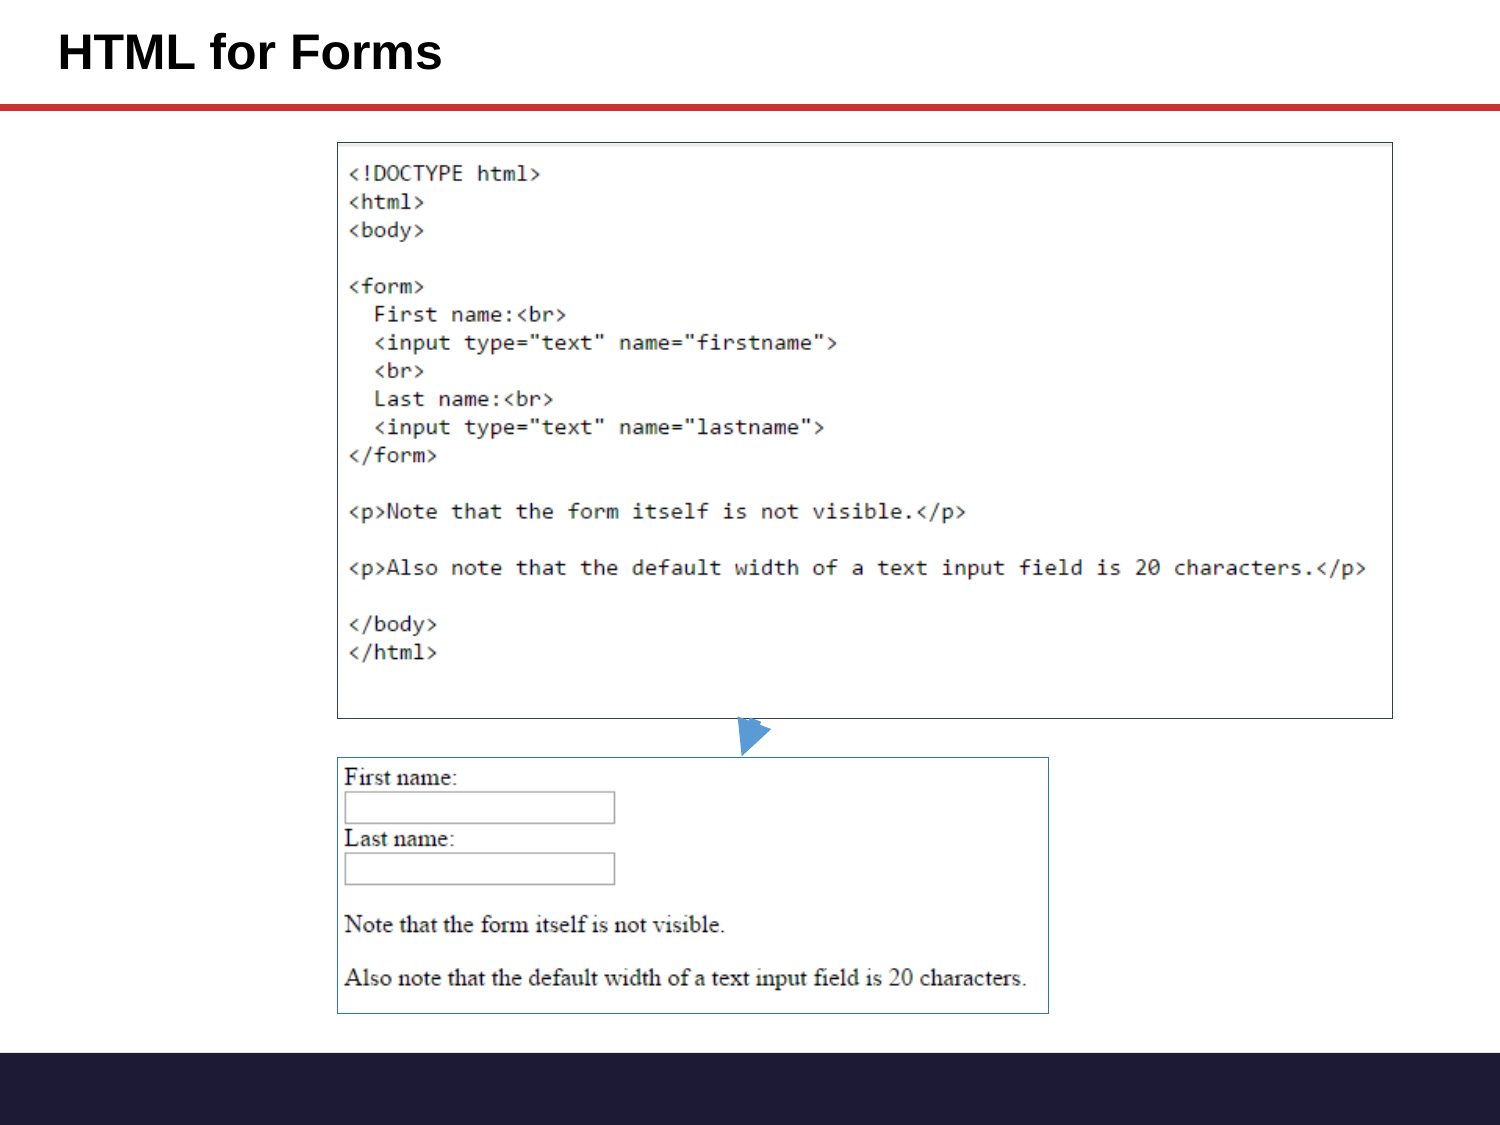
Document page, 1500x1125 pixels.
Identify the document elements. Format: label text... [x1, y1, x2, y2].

picture [337, 757, 1049, 1014]
picture [337, 142, 1393, 719]
title HTML for Forms [50, 0, 1175, 108]
